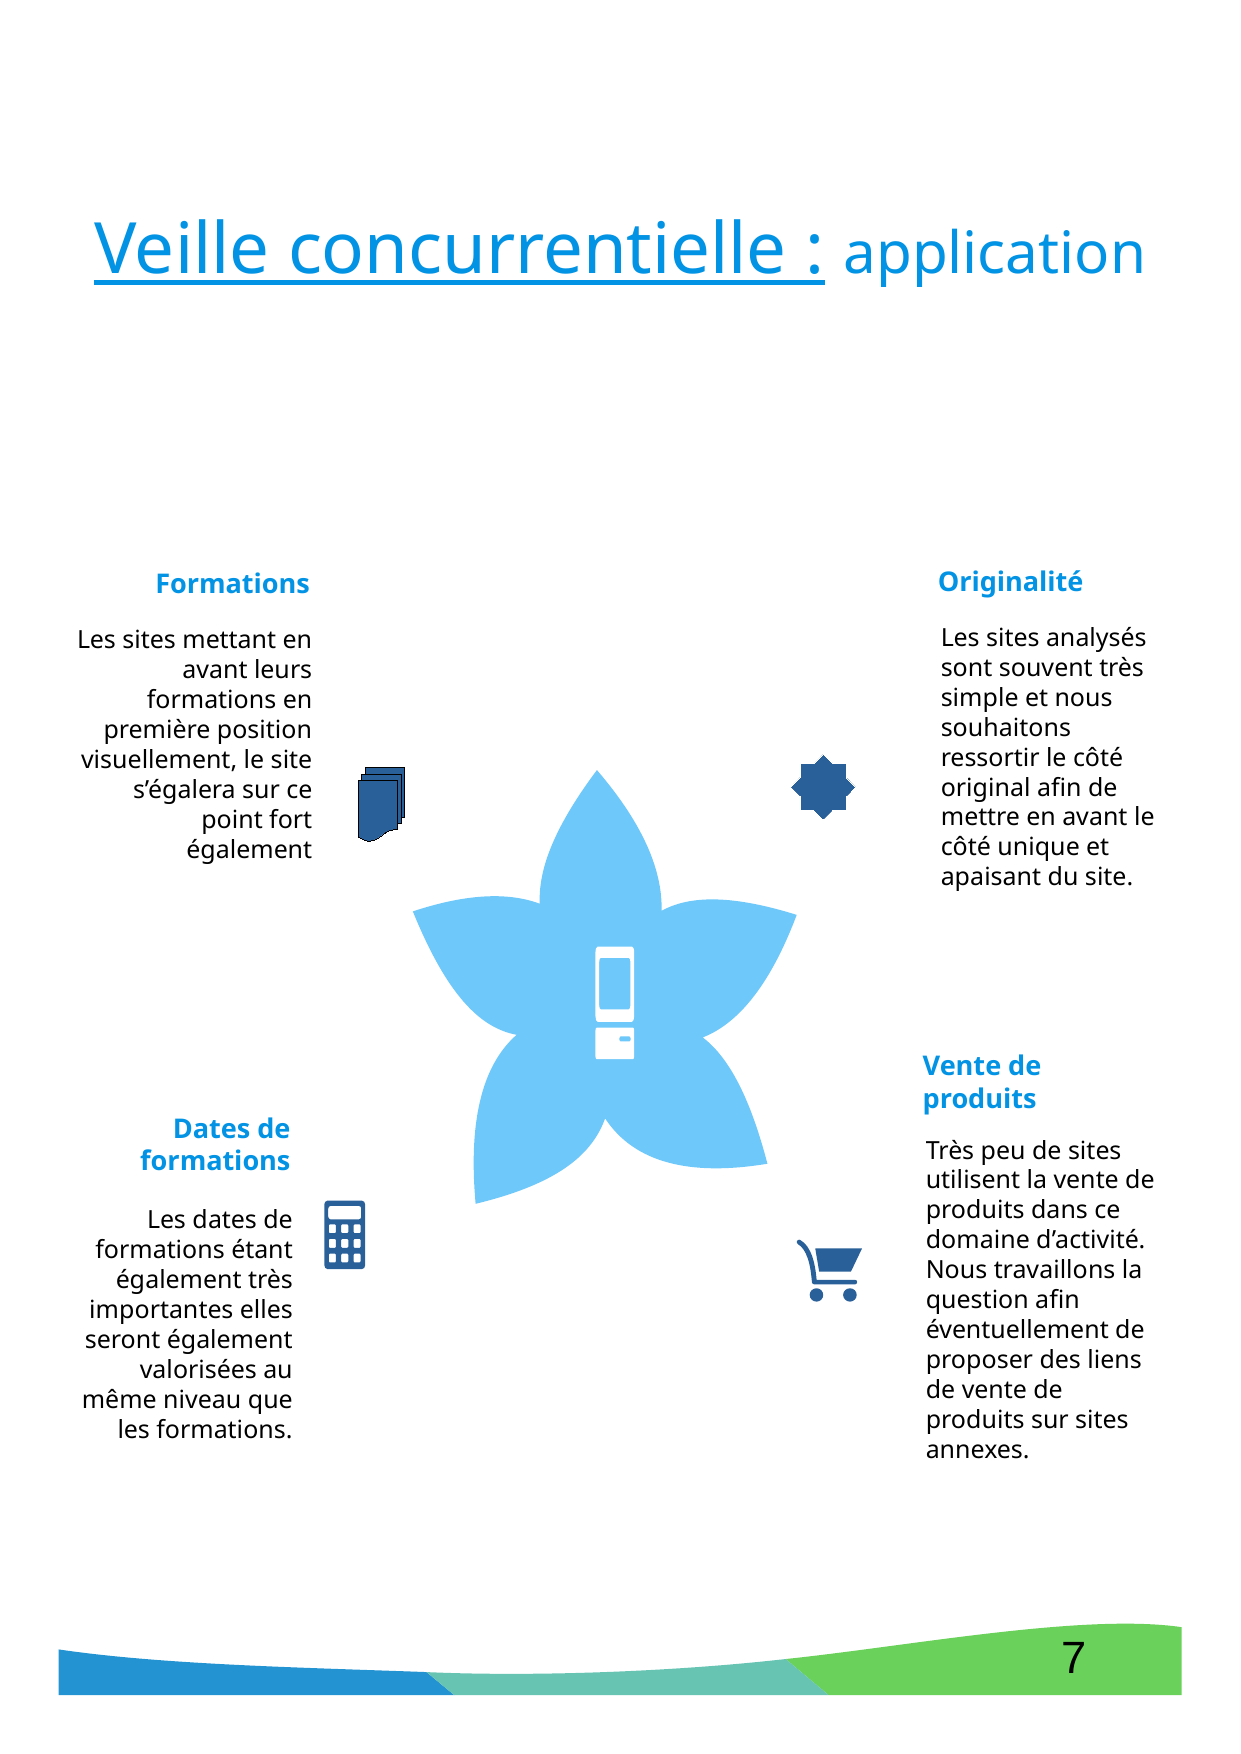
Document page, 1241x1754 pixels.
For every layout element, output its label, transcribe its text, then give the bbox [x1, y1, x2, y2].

text_box [358, 767, 405, 842]
text_box Vente de produits [907, 1041, 1102, 1122]
text_box Veille concurrentielle : application [58, 195, 1182, 296]
text_box Les sites mettant en avant leurs formations en première position visuellement, le site s’égalera sur ce point fort également [58, 616, 328, 871]
text_box [324, 1200, 366, 1270]
text_box <numéro> [1047, 1625, 1241, 1749]
text_box [815, 1248, 863, 1272]
text_box [796, 1239, 858, 1285]
text_box Les sites analysés sont souvent très simple et nous souhaitons ressortir le côté original afin de mettre en avant le côté unique et apaisant du site. [926, 613, 1181, 899]
text_box [790, 754, 856, 820]
text_box Formations [117, 559, 325, 607]
text_box Très peu de sites utilisent la vente de produits dans ce domaine d’activité. Nous travaillons la question afin éventuellement de proposer des liens de vente de produits sur sites annexes. [911, 1126, 1181, 1471]
text_box [809, 1288, 824, 1302]
text_box [843, 1288, 857, 1302]
text_box Dates de formations [78, 1103, 306, 1184]
text_box Originalité [923, 556, 1122, 605]
text_box Les dates de formations étant également très importantes elles seront également valorisées au même niveau que les formations. [58, 1196, 308, 1451]
text_box [412, 770, 797, 1204]
